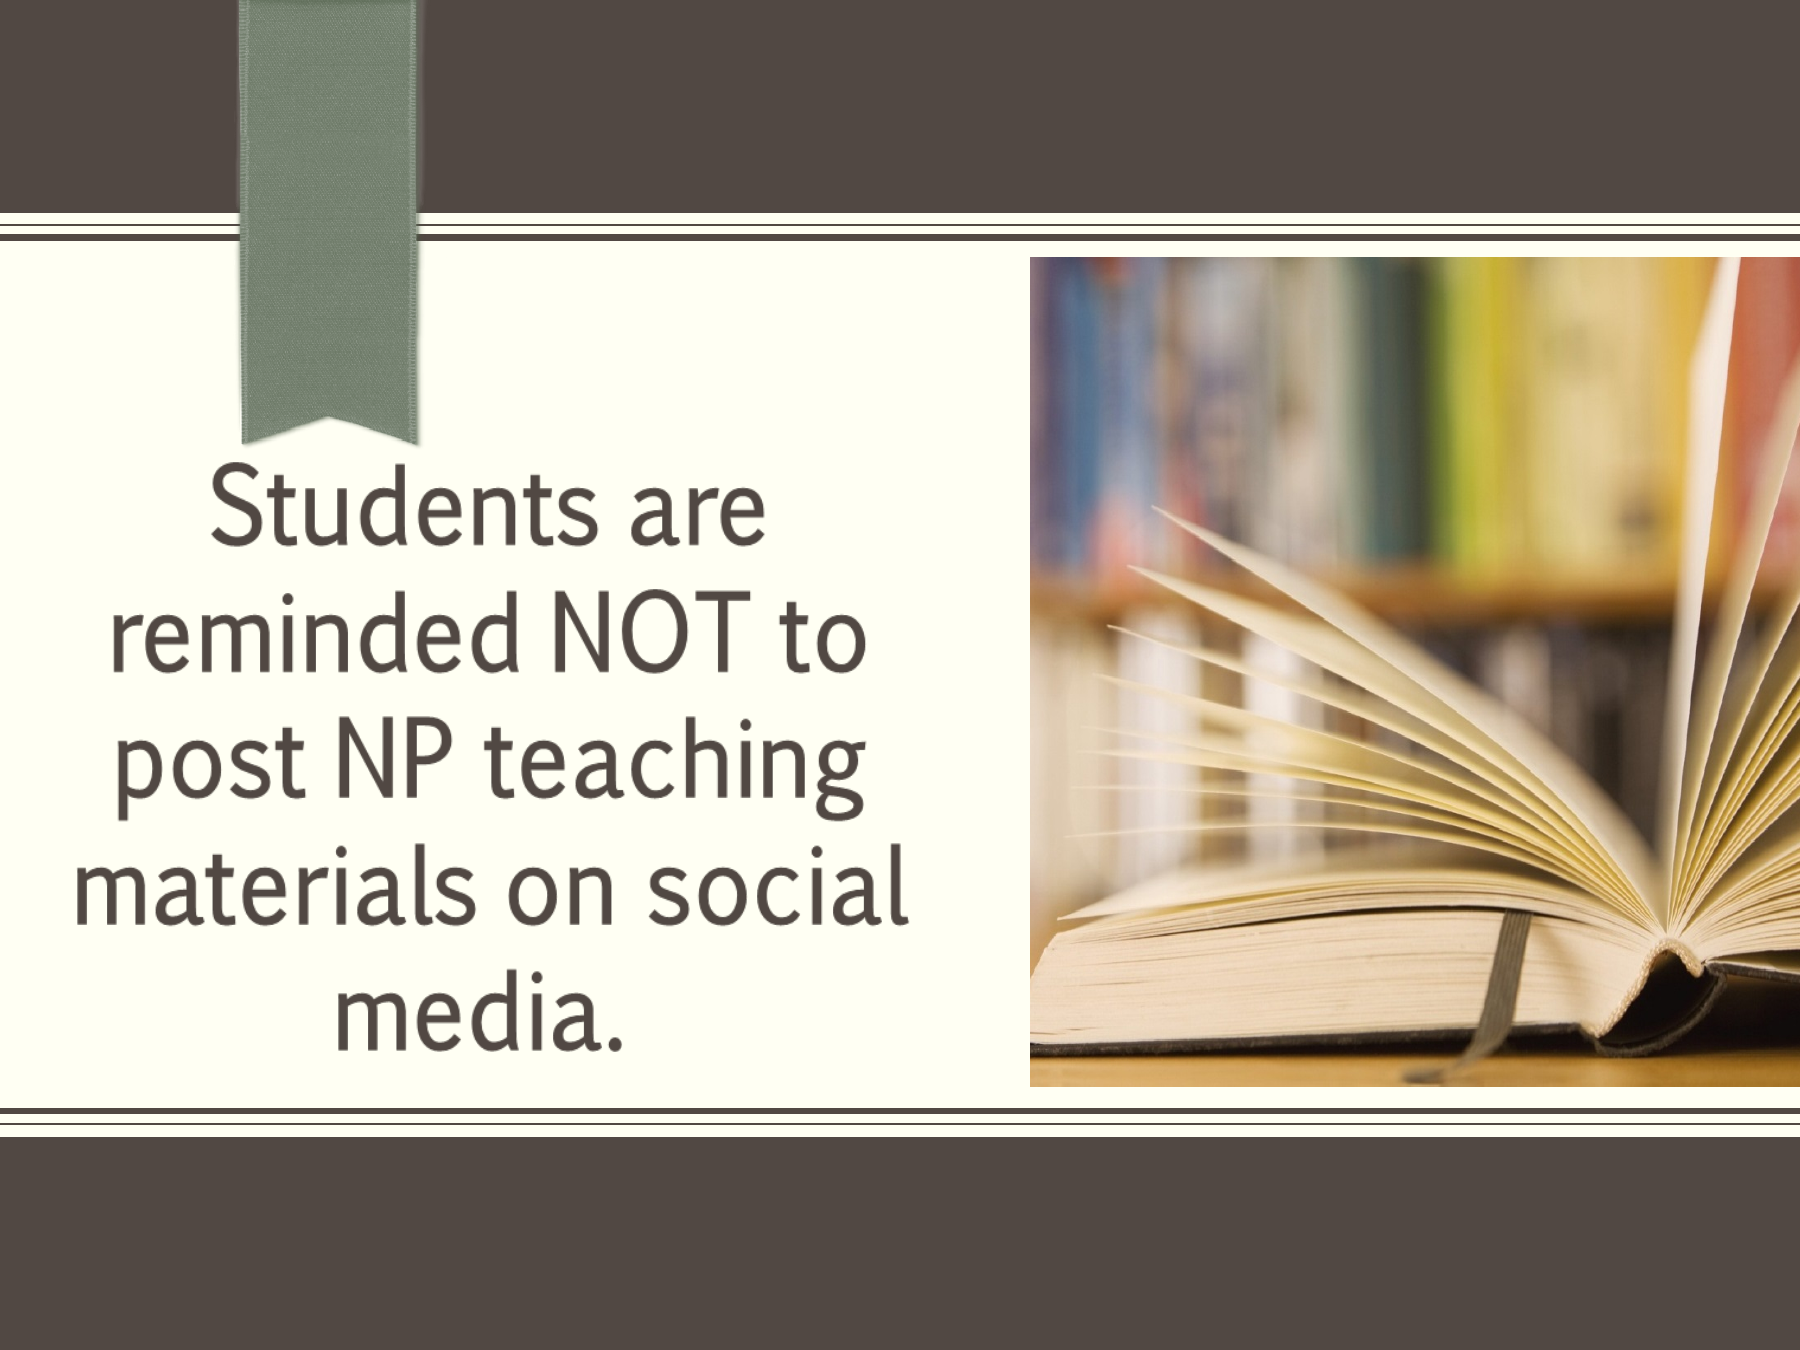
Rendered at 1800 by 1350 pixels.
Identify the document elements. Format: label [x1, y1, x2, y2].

picture [1030, 258, 1800, 1087]
picture [0, 408, 991, 1223]
